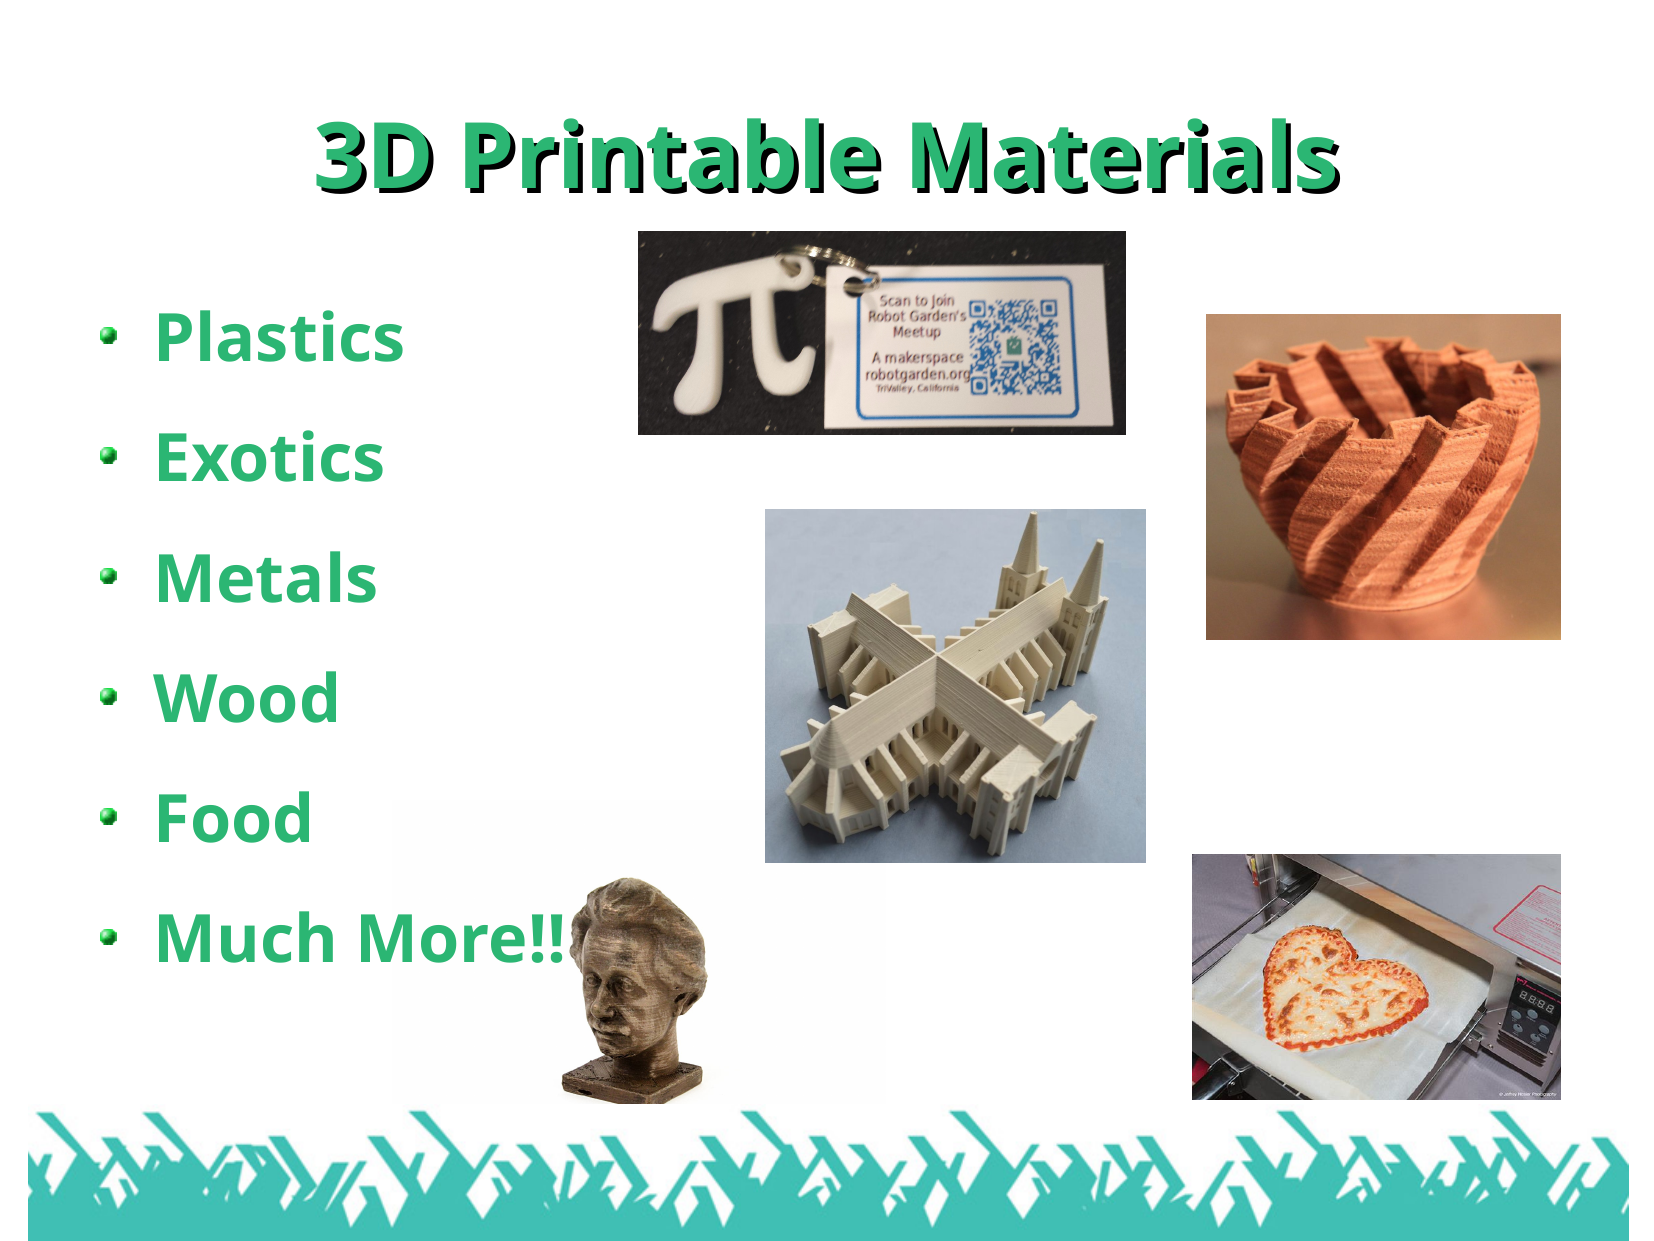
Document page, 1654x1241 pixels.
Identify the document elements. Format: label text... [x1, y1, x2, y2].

list Plastics Exotics Metals Wood Food Much More!! [82, 290, 1571, 1010]
picture [638, 231, 1126, 436]
title 3D Printable Materials [82, 49, 1571, 257]
picture [1206, 314, 1561, 640]
picture [765, 509, 1146, 863]
picture [28, 1010, 1629, 1241]
picture [1192, 854, 1561, 1100]
